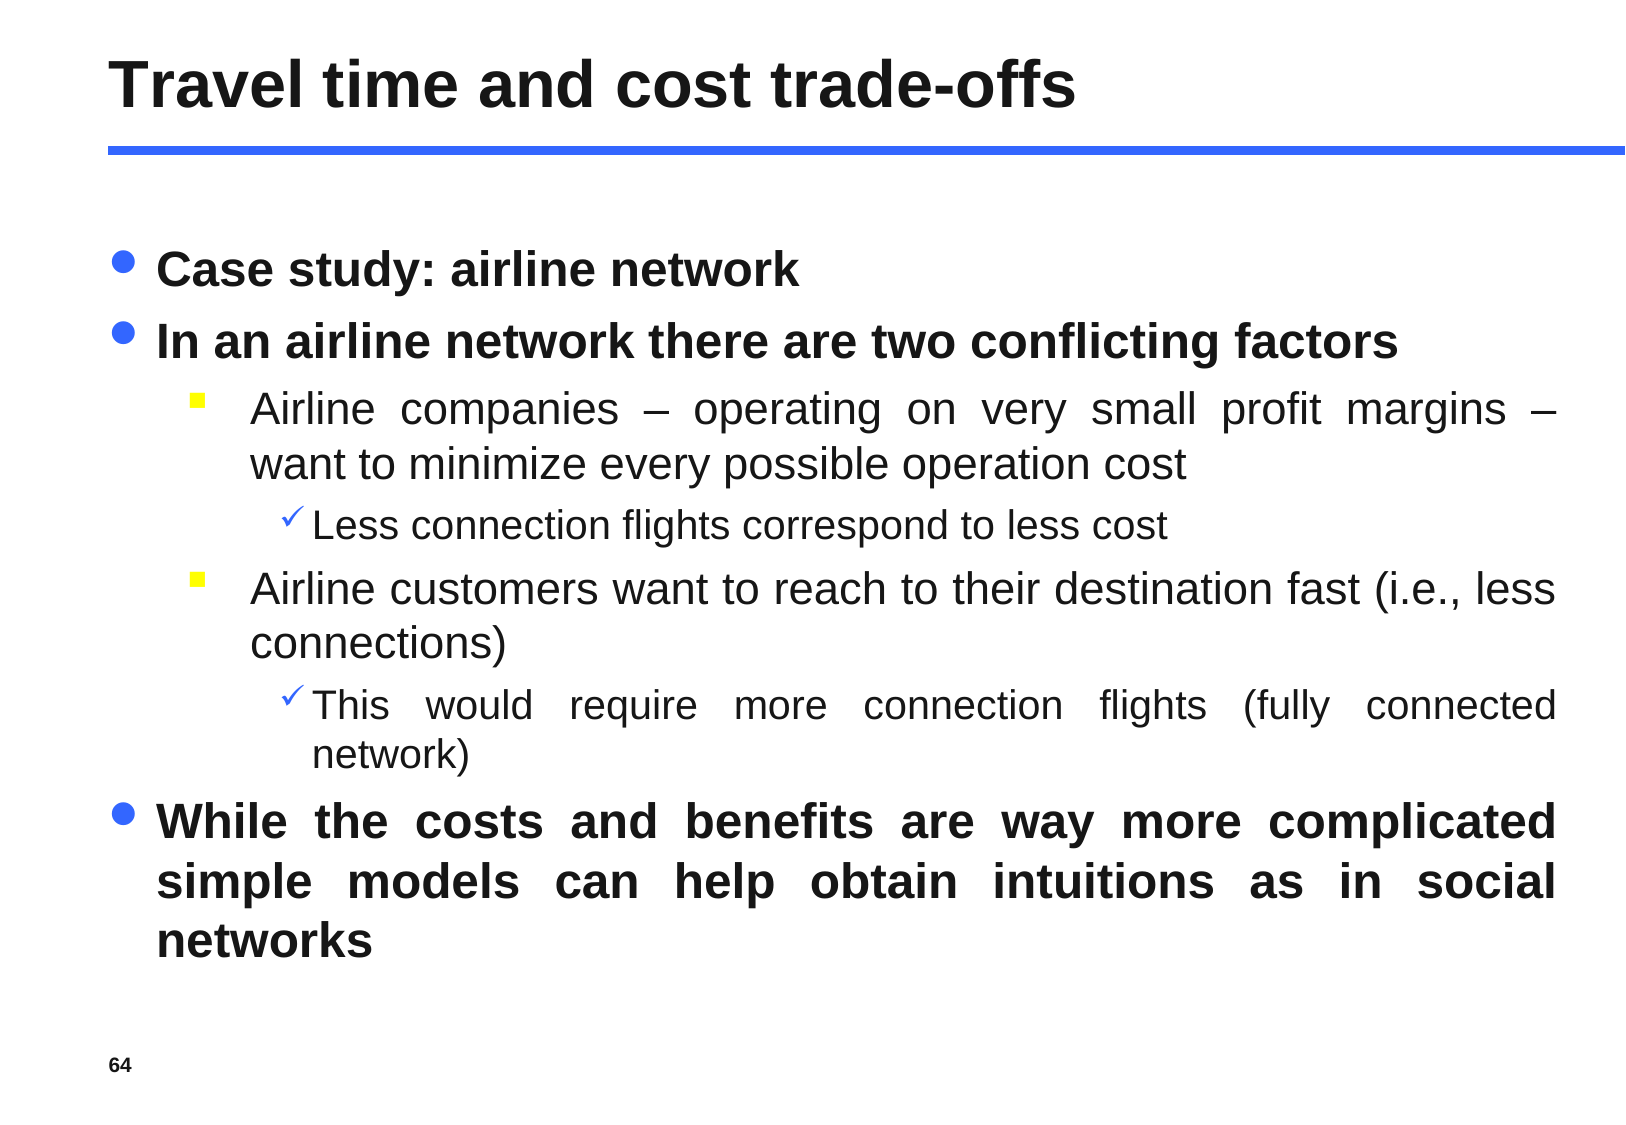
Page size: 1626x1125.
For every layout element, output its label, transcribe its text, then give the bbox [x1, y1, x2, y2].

text_box <number> [108, 1051, 188, 1077]
title Travel time and cost trade-offs [108, 30, 1558, 131]
list Case study: airline network In an airline network there are two conflicting factors Airline companies – operating on very small profit margins – want to minimize every possible operation cost Less connection flights correspond to less cost Airline customers want to reach to their destination fast (i.e., less connections) This would require more connection flights (fully connected network) While the costs and benefits are way more complicated simple models can help obtain intuitions as in social networks [108, 237, 1558, 975]
